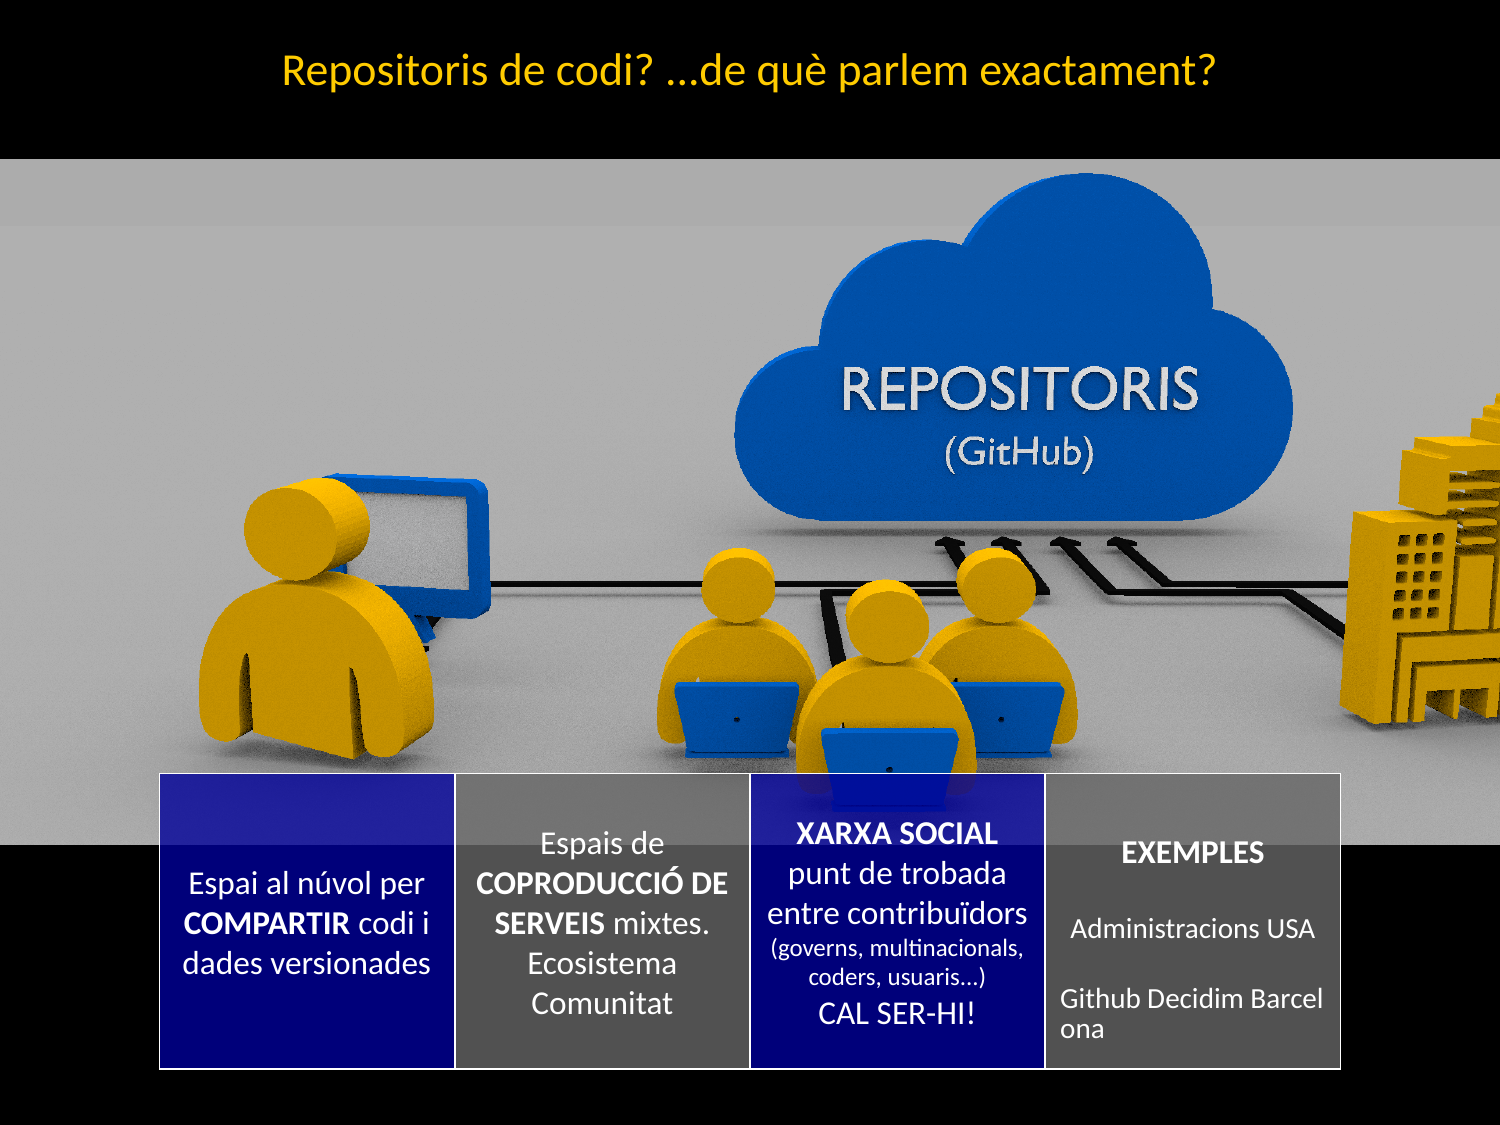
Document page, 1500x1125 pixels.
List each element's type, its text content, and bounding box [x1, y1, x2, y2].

picture [0, 159, 1500, 845]
text_box [159, 773, 454, 853]
text_box Espais de COPRODUCCIÓ DE SERVEIS mixtes. Ecosistema Comunitat [454, 773, 751, 1069]
text_box [751, 773, 1341, 822]
text_box XARXA SOCIAL punt de trobada entre contribuïdors (governs, multinacionals, coders, usuaris...) CAL SER-HI! [751, 803, 1046, 1039]
text_box [751, 1023, 1341, 1069]
text_box Espai al núvol per COMPARTIR codi i dades versionades [159, 853, 454, 989]
text_box Repositoris de codi? ...de què parlem exactament? [0, 44, 1500, 143]
text_box EXEMPLES Administracions USA Github Decidim Barcelona [1046, 822, 1341, 1023]
text_box [159, 989, 454, 1069]
